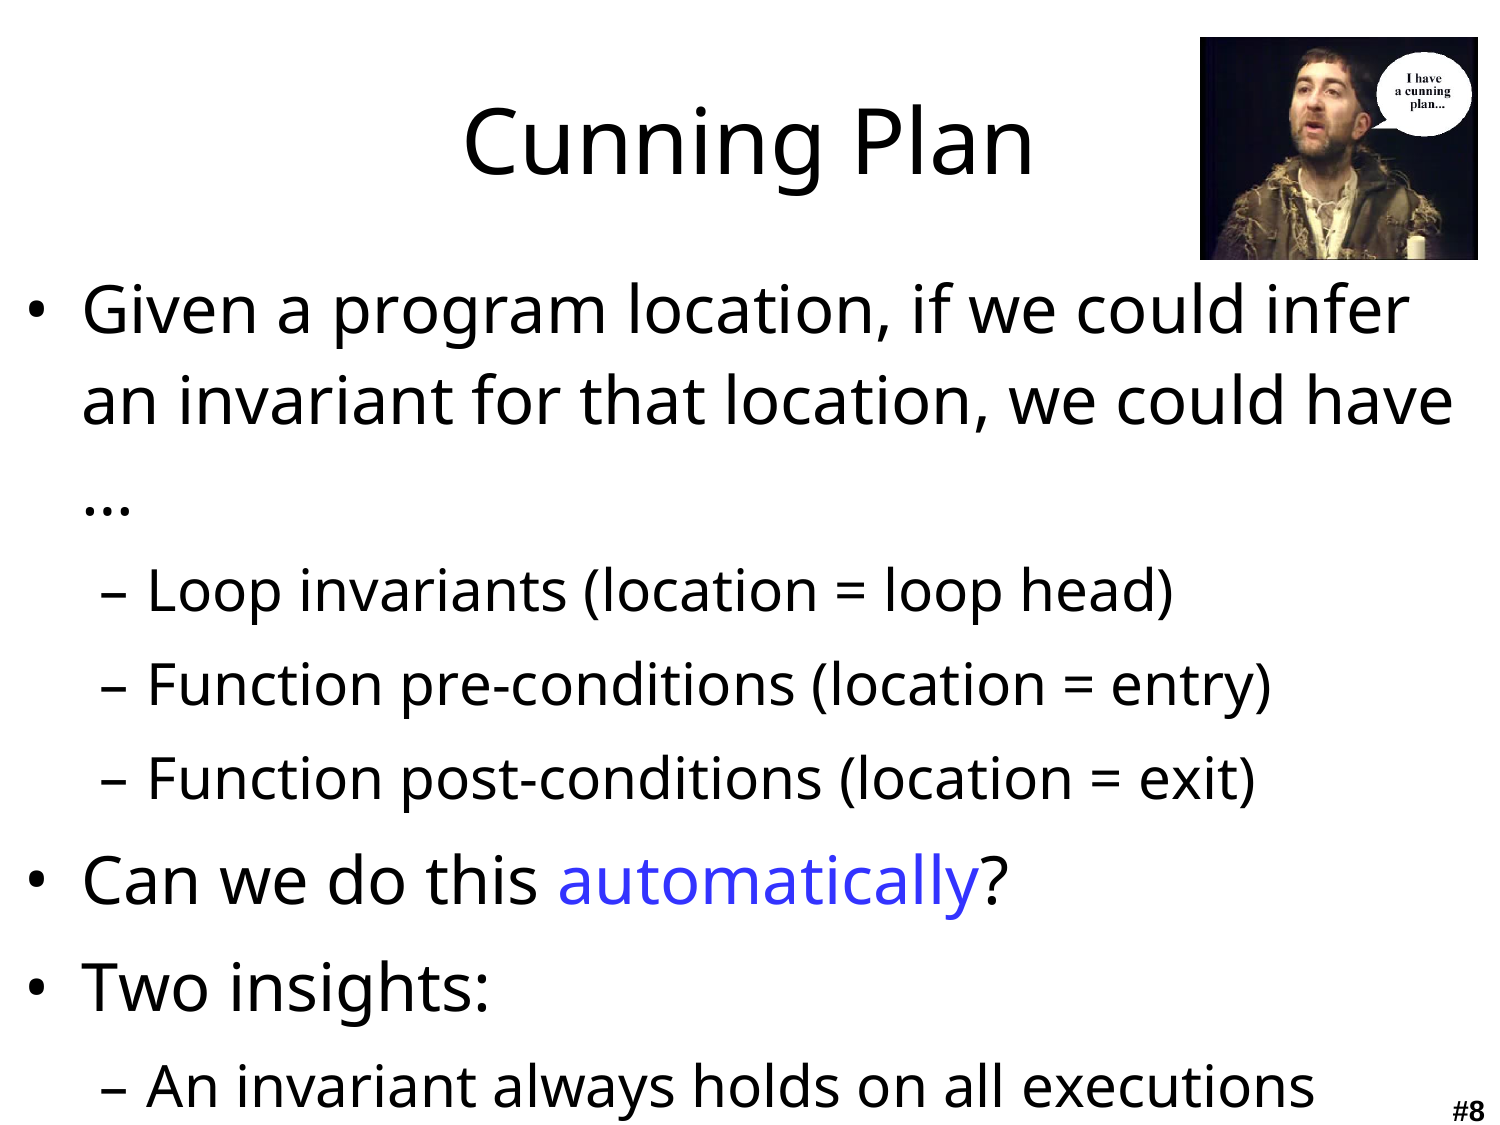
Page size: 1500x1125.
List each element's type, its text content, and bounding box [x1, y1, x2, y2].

list Given a program location, if we could infer an invariant for that location, we could have … Loop invariants (location = loop head) Function pre-conditions (location = entry) Function post-conditions (location = exit) Can we do this automatically? Two insights: An invariant always holds on all executions We can detect spurious false invariants [24, 262, 1476, 1101]
title Cunning Plan [24, 45, 1200, 233]
picture [1200, 37, 1478, 260]
